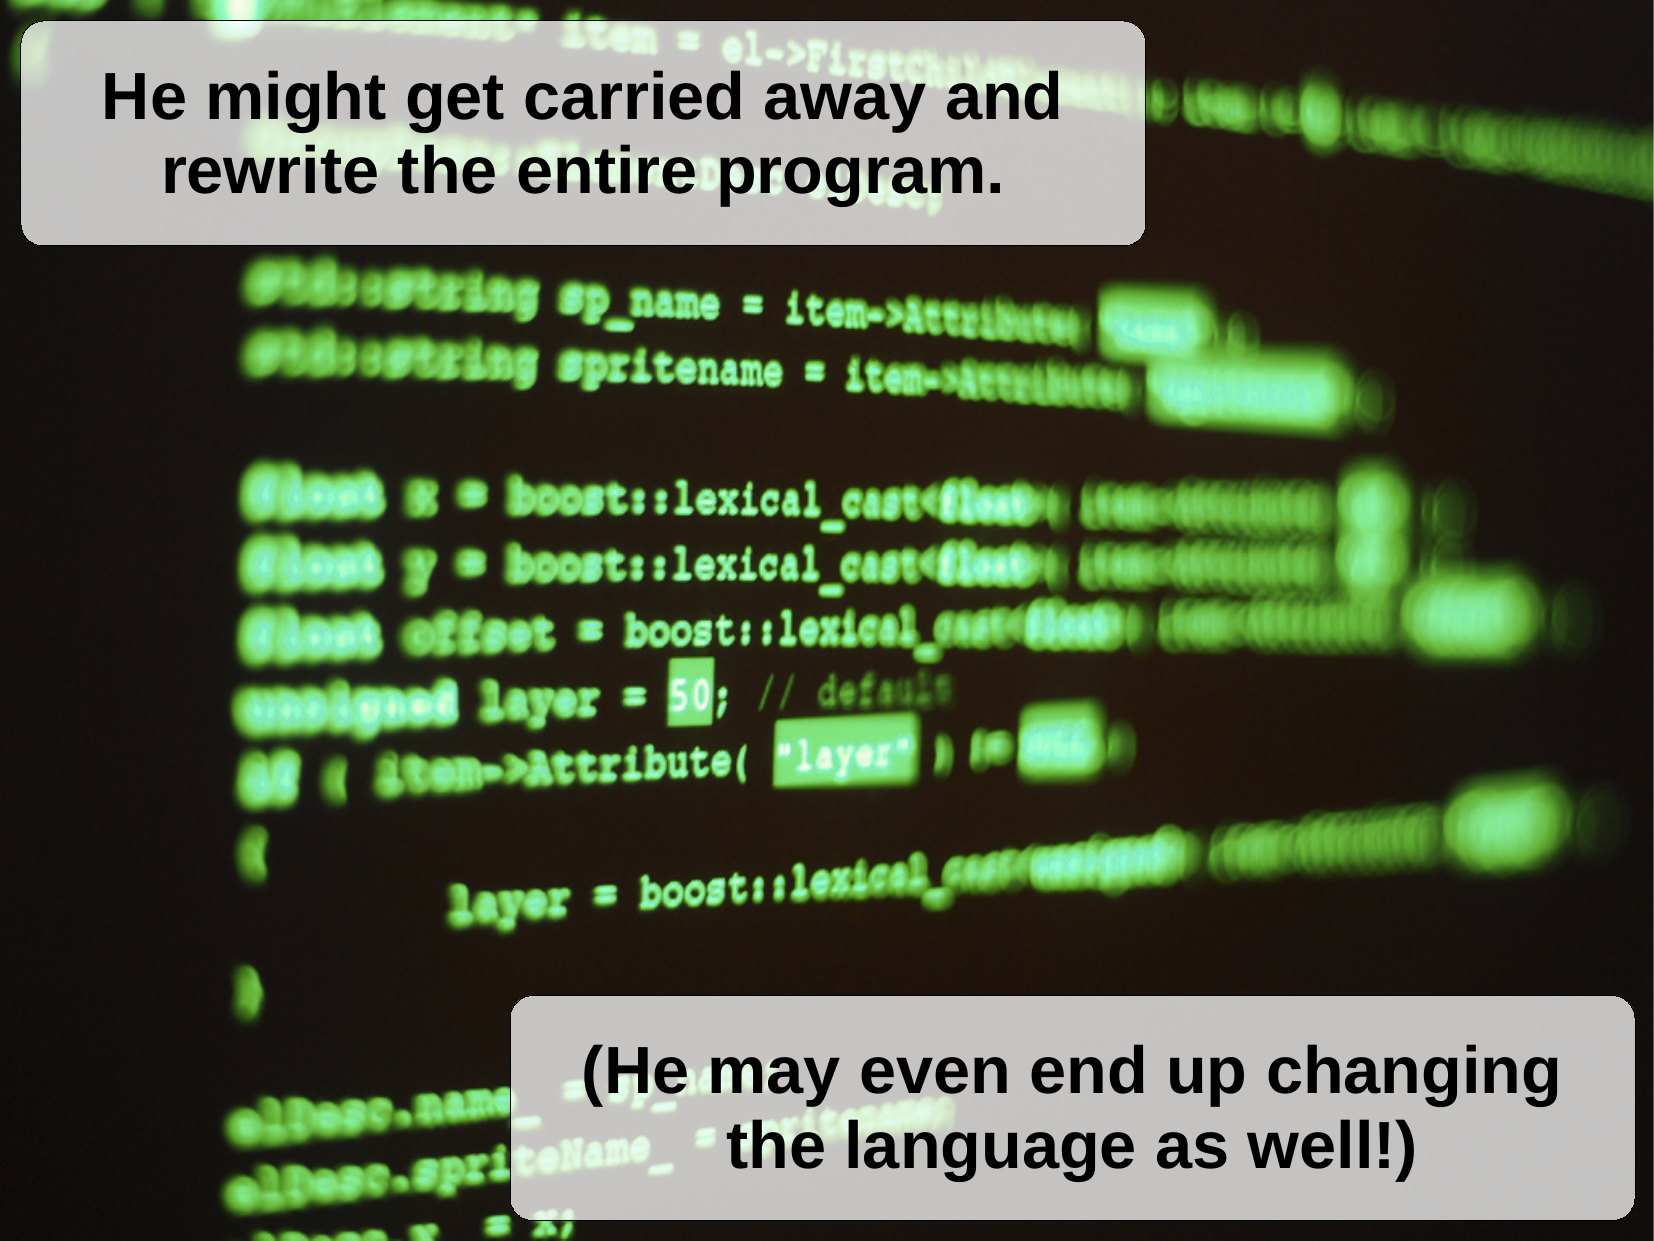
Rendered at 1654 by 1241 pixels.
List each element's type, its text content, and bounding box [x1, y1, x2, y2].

text_box He might get carried away and rewrite the entire program. [20, 20, 1146, 246]
text_box (He may even end up changing the language as well!) [510, 995, 1636, 1221]
picture [0, 0, 1654, 1241]
